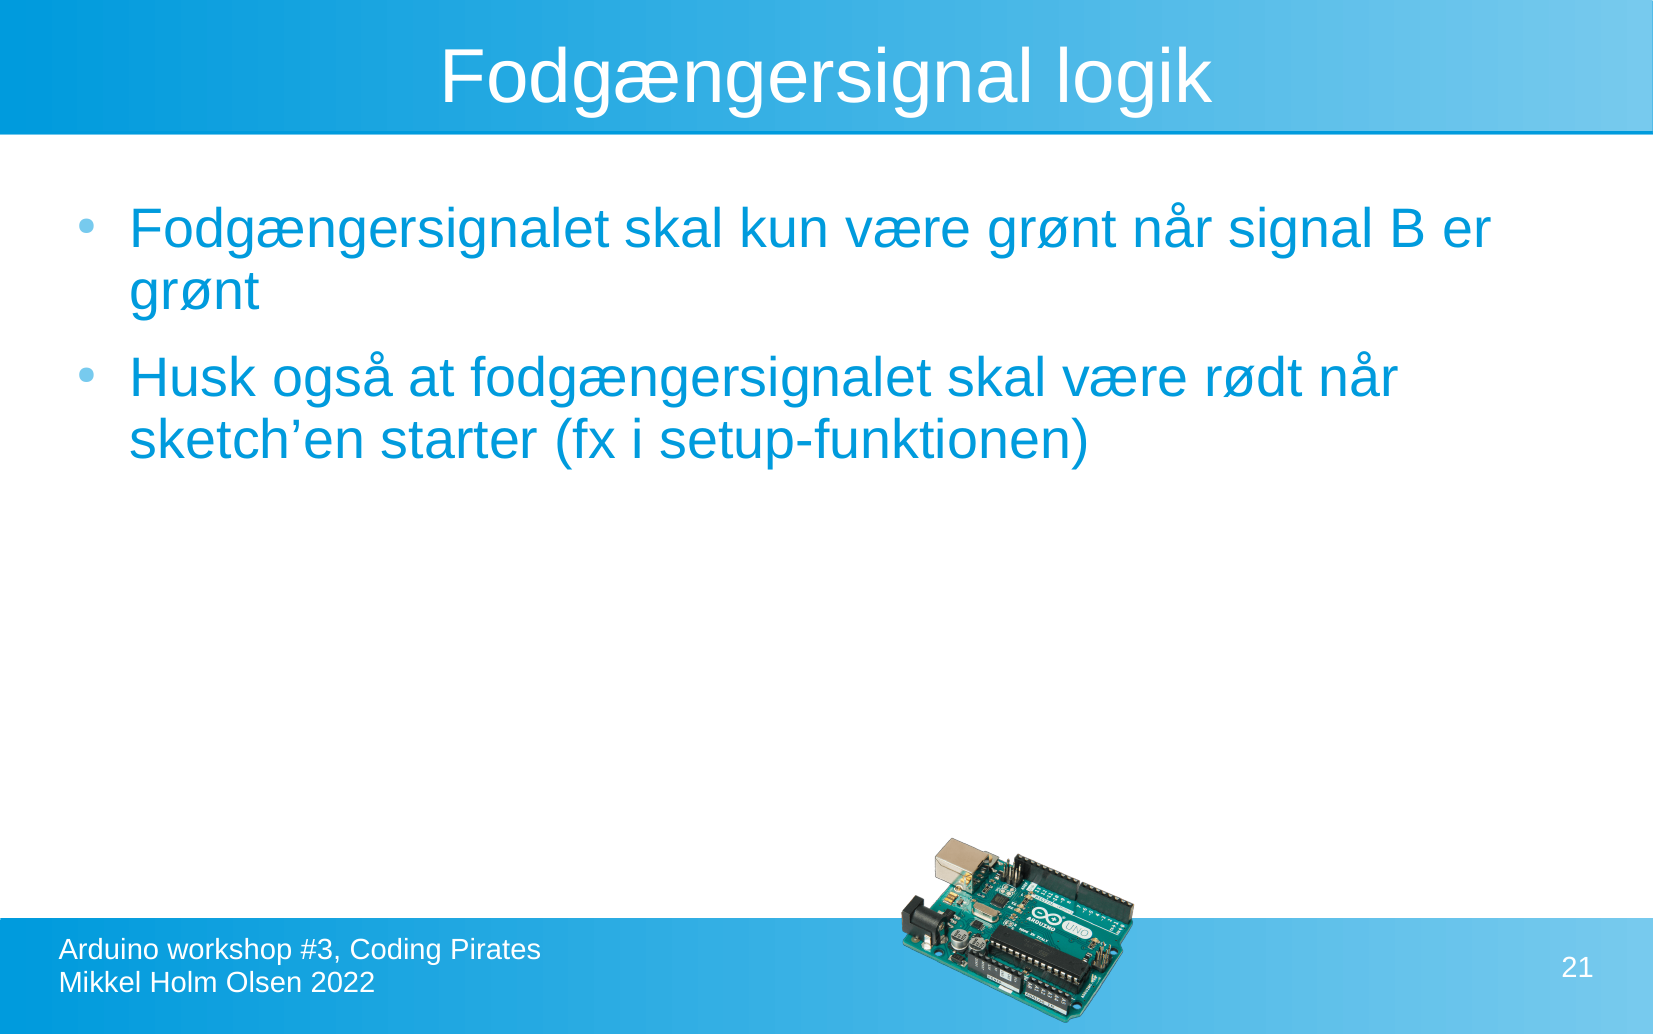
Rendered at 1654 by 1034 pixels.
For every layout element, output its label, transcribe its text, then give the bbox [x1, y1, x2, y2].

picture [900, 854, 1138, 1024]
title Fodgængersignal logik [58, 32, 1594, 120]
list Fodgængersignalet skal kun være grønt når signal B er grønt Husk også at fodgængersignalet skal være rødt når sketch’en starter (fx i setup-funktionen) [58, 196, 1594, 854]
